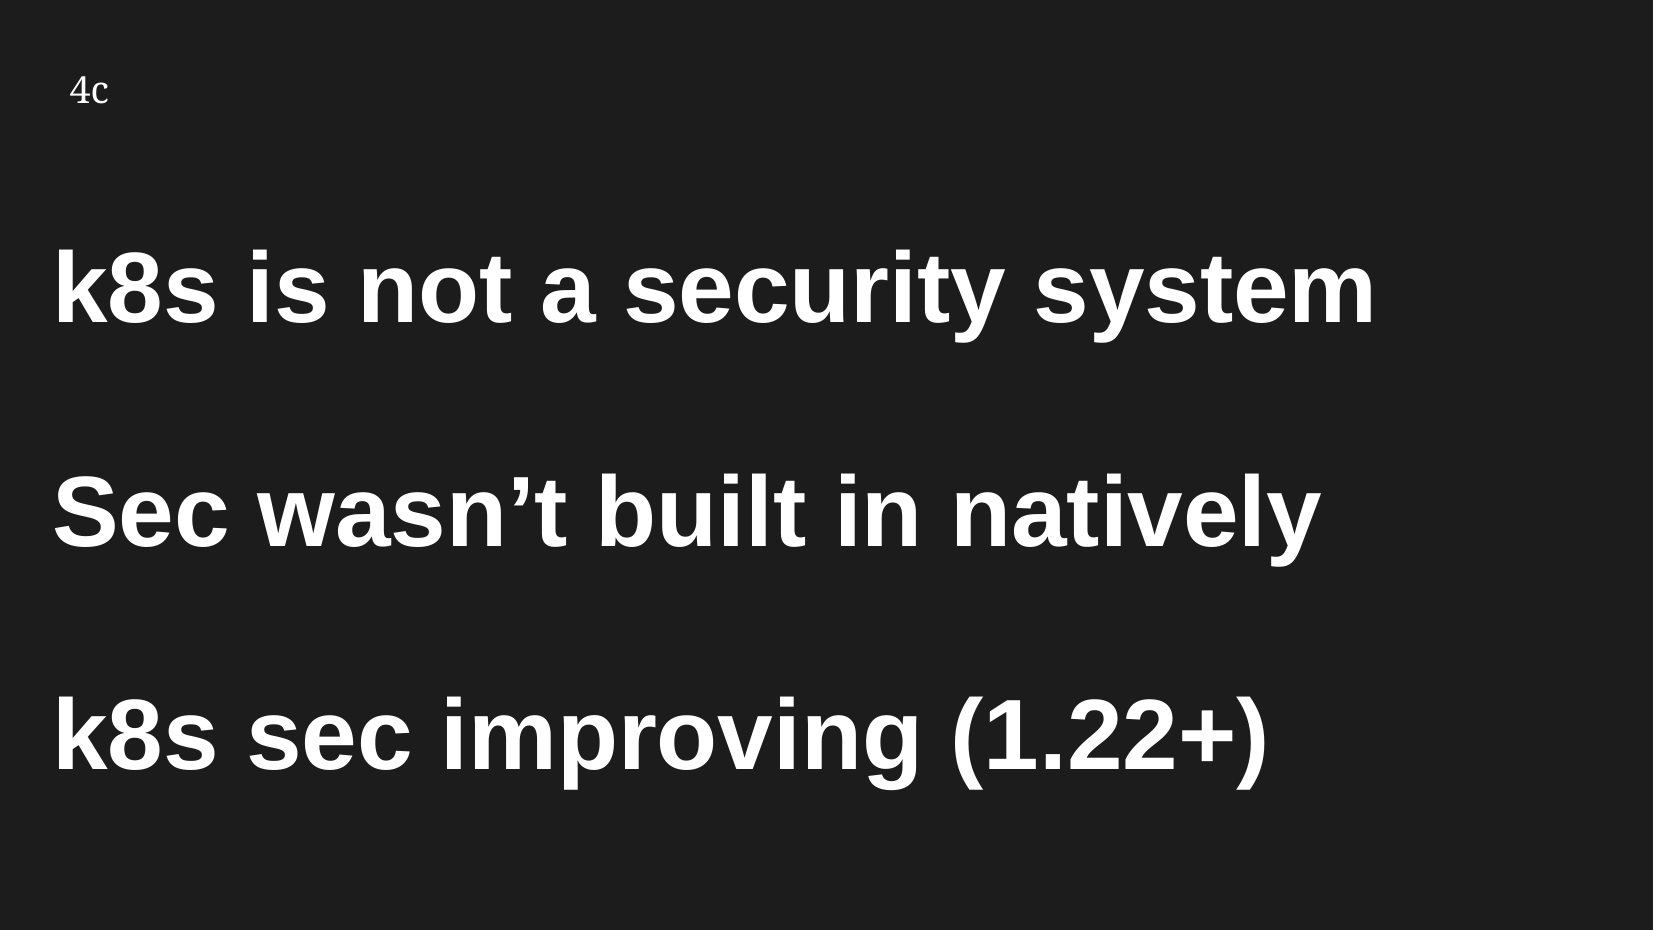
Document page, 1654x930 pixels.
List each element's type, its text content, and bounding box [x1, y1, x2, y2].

text_box 4c [54, 56, 451, 113]
text_box k8s is not a security system Sec wasn’t built in natively k8s sec improving (1.22+) [37, 225, 1653, 911]
